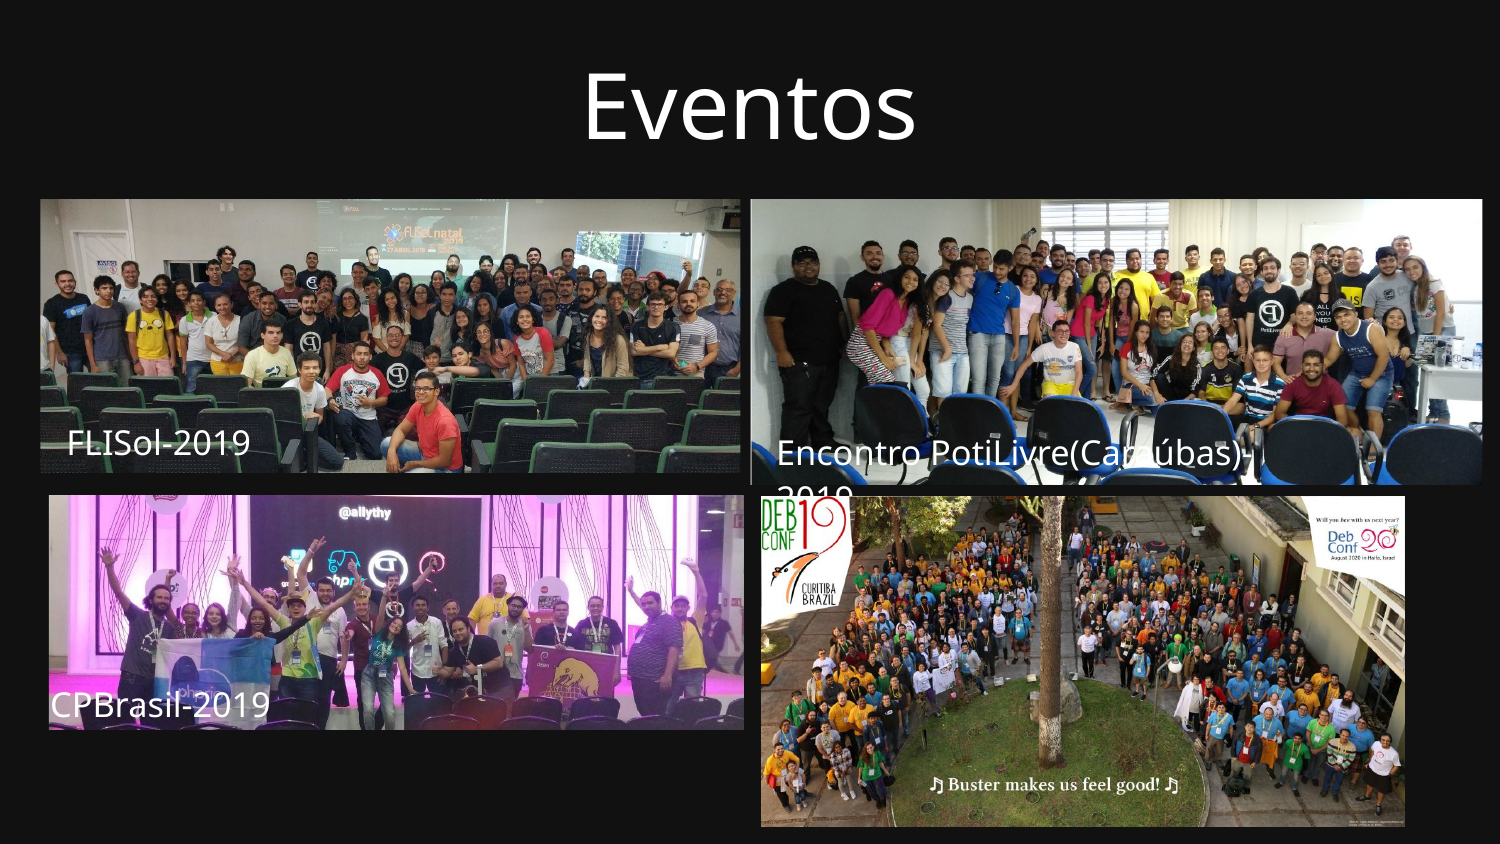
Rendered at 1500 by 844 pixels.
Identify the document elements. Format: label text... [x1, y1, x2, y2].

text_box CPBrasil-2019 [35, 673, 347, 732]
text_box [40, 199, 741, 473]
text_box [750, 199, 1483, 485]
text_box [761, 496, 1405, 827]
text_box [48, 495, 744, 730]
text_box Eventos [74, 33, 1425, 175]
text_box Encontro PotiLivre(Caraúbas)-2019 [761, 421, 1282, 493]
text_box FLISol-2019 [51, 411, 296, 470]
